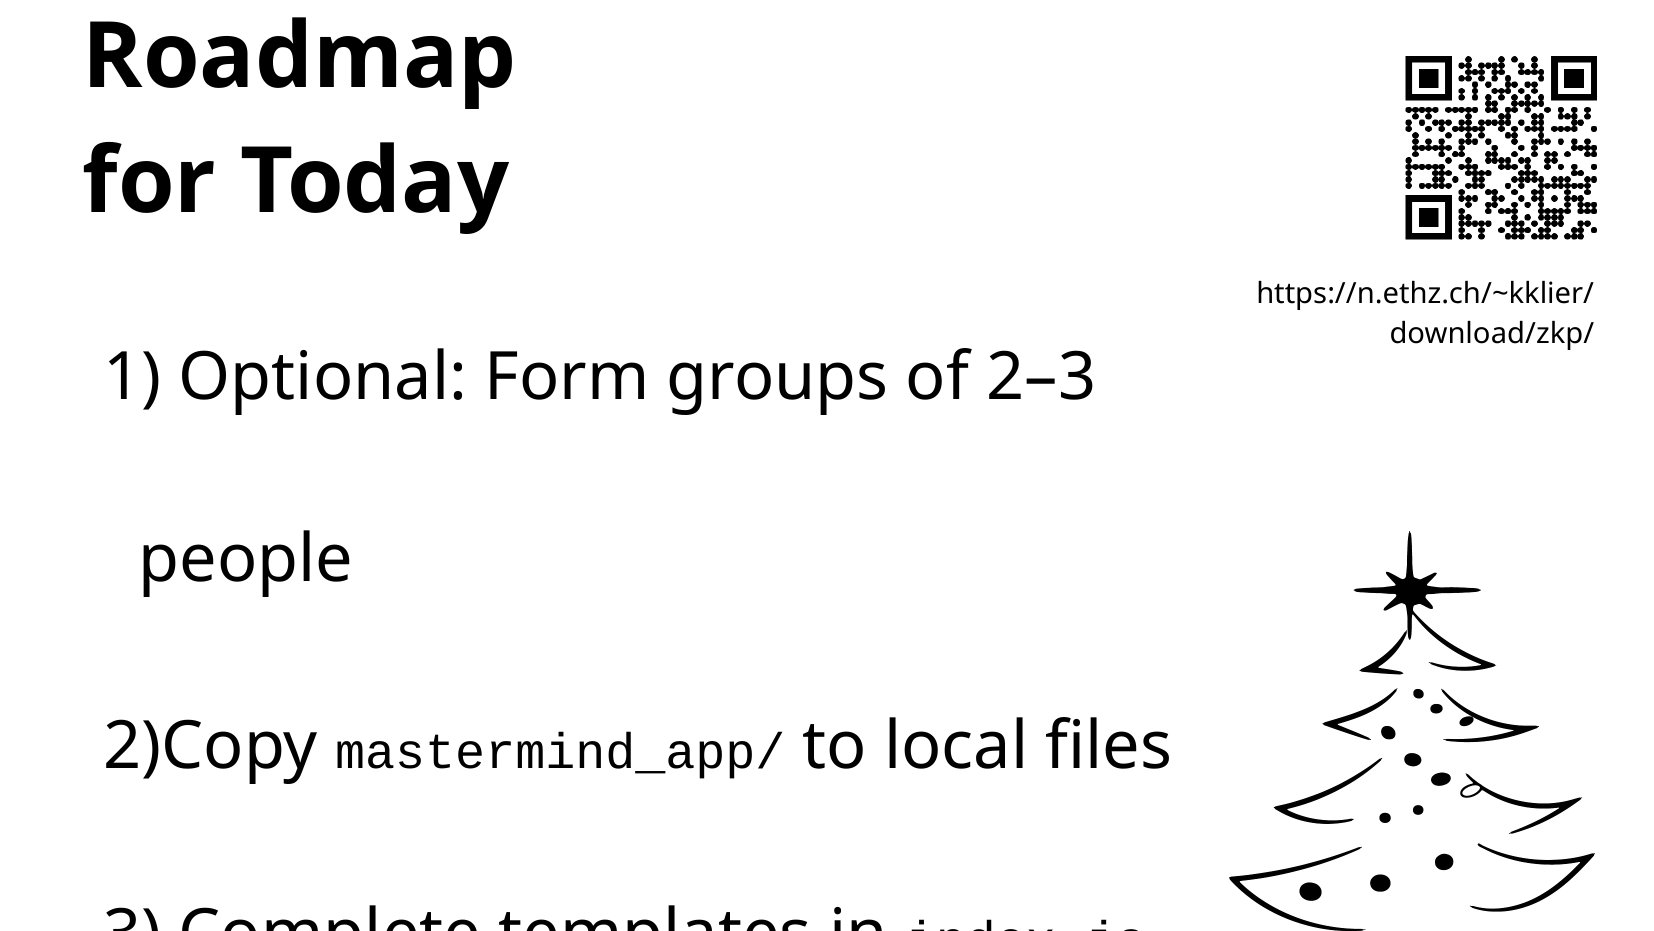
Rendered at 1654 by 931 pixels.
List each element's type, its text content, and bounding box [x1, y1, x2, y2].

picture [1377, 29, 1625, 266]
picture [1229, 531, 1595, 931]
list https://n.ethz.ch/~kklier/download/zkp/ [1270, 272, 1595, 355]
text_box Optional: Form groups of 2–3 people Copy mastermind_app/ to local files Complete templates in index.js Play the game :D [88, 230, 1270, 768]
title Roadmap for Today [82, 37, 650, 193]
